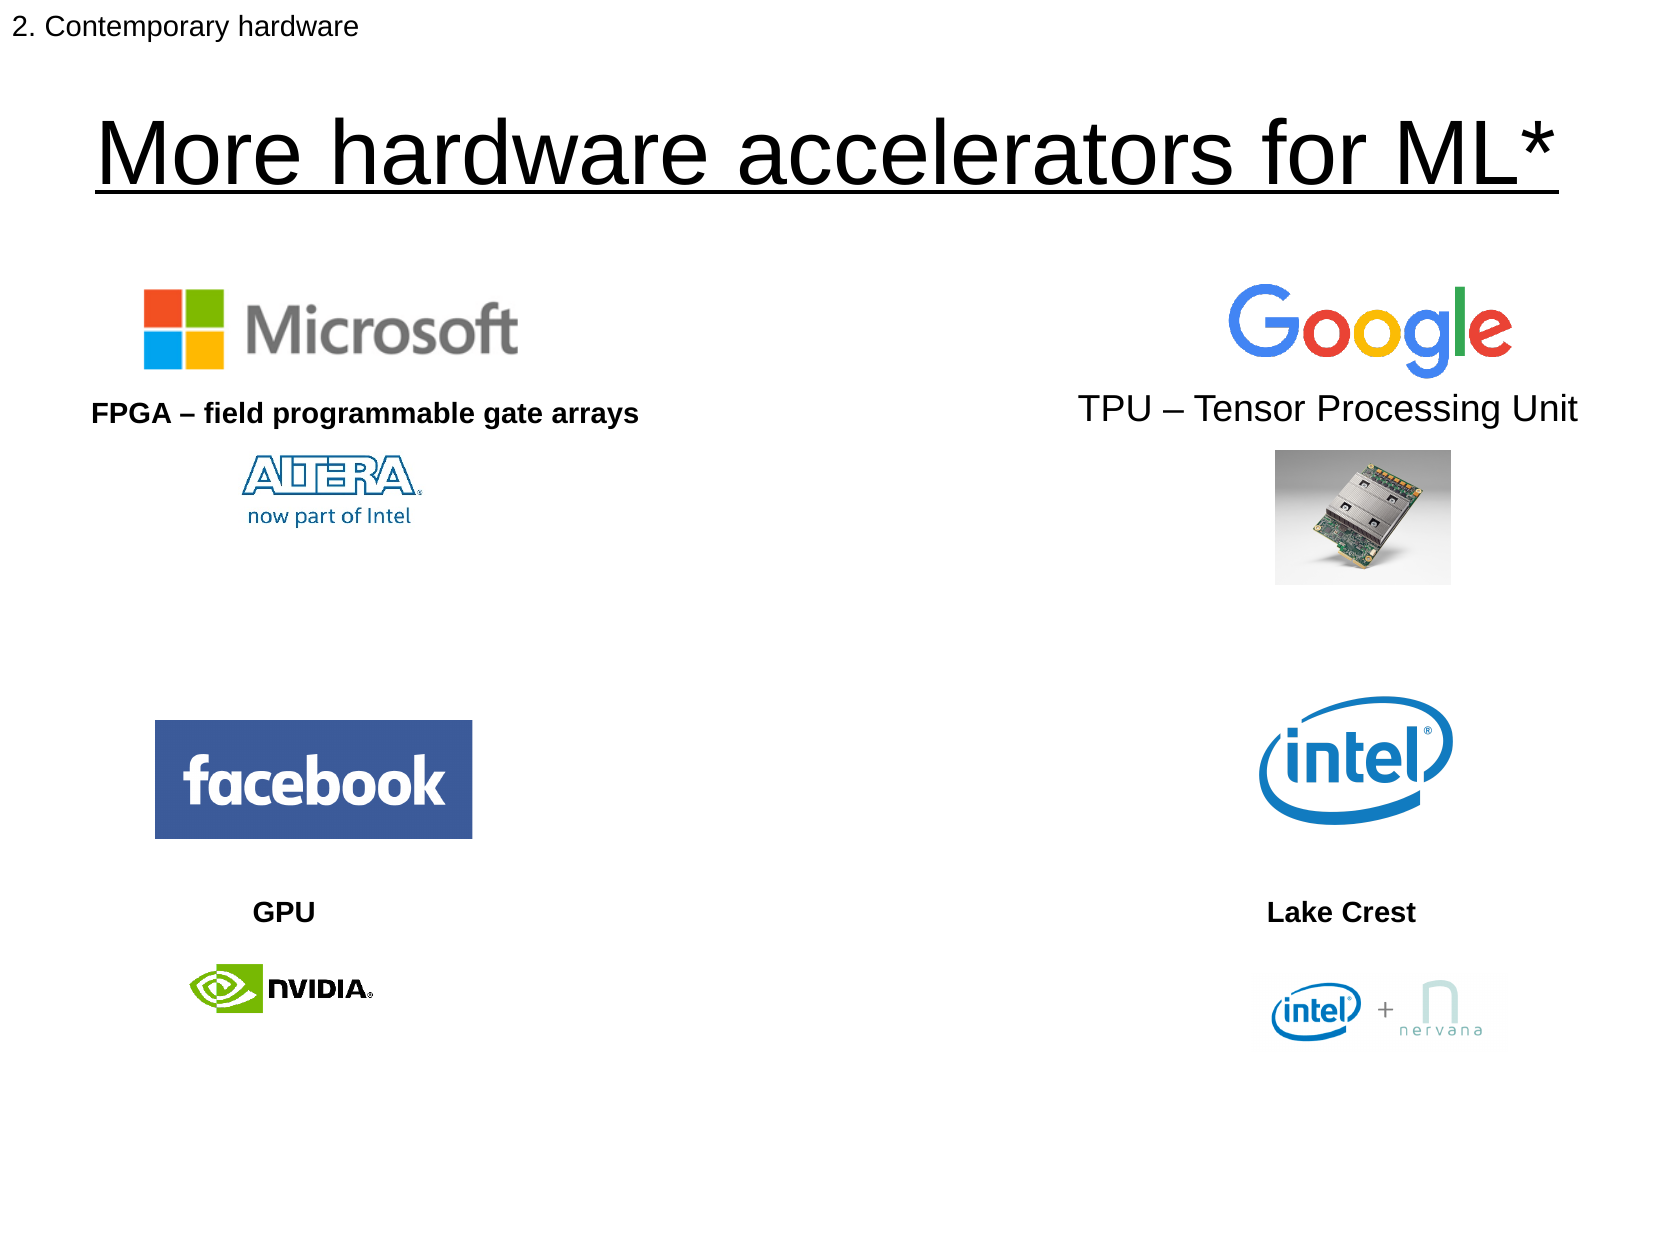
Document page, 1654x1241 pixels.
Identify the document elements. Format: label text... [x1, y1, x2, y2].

text_box GPU [237, 885, 331, 936]
picture [238, 451, 426, 532]
text_box FPGA – field programmable gate arrays [76, 387, 664, 437]
picture [1228, 283, 1514, 380]
picture [154, 720, 473, 839]
text_box 2. Contemporary hardware [11, 8, 815, 44]
picture [188, 958, 374, 1016]
picture [1275, 450, 1451, 585]
picture [1259, 696, 1453, 825]
picture [1251, 973, 1508, 1052]
text_box Lake Crest [1252, 885, 1432, 936]
title More hardware accelerators for ML* [82, 49, 1571, 257]
picture [125, 271, 532, 387]
text_box TPU – Tensor Processing Unit [1062, 380, 1604, 438]
